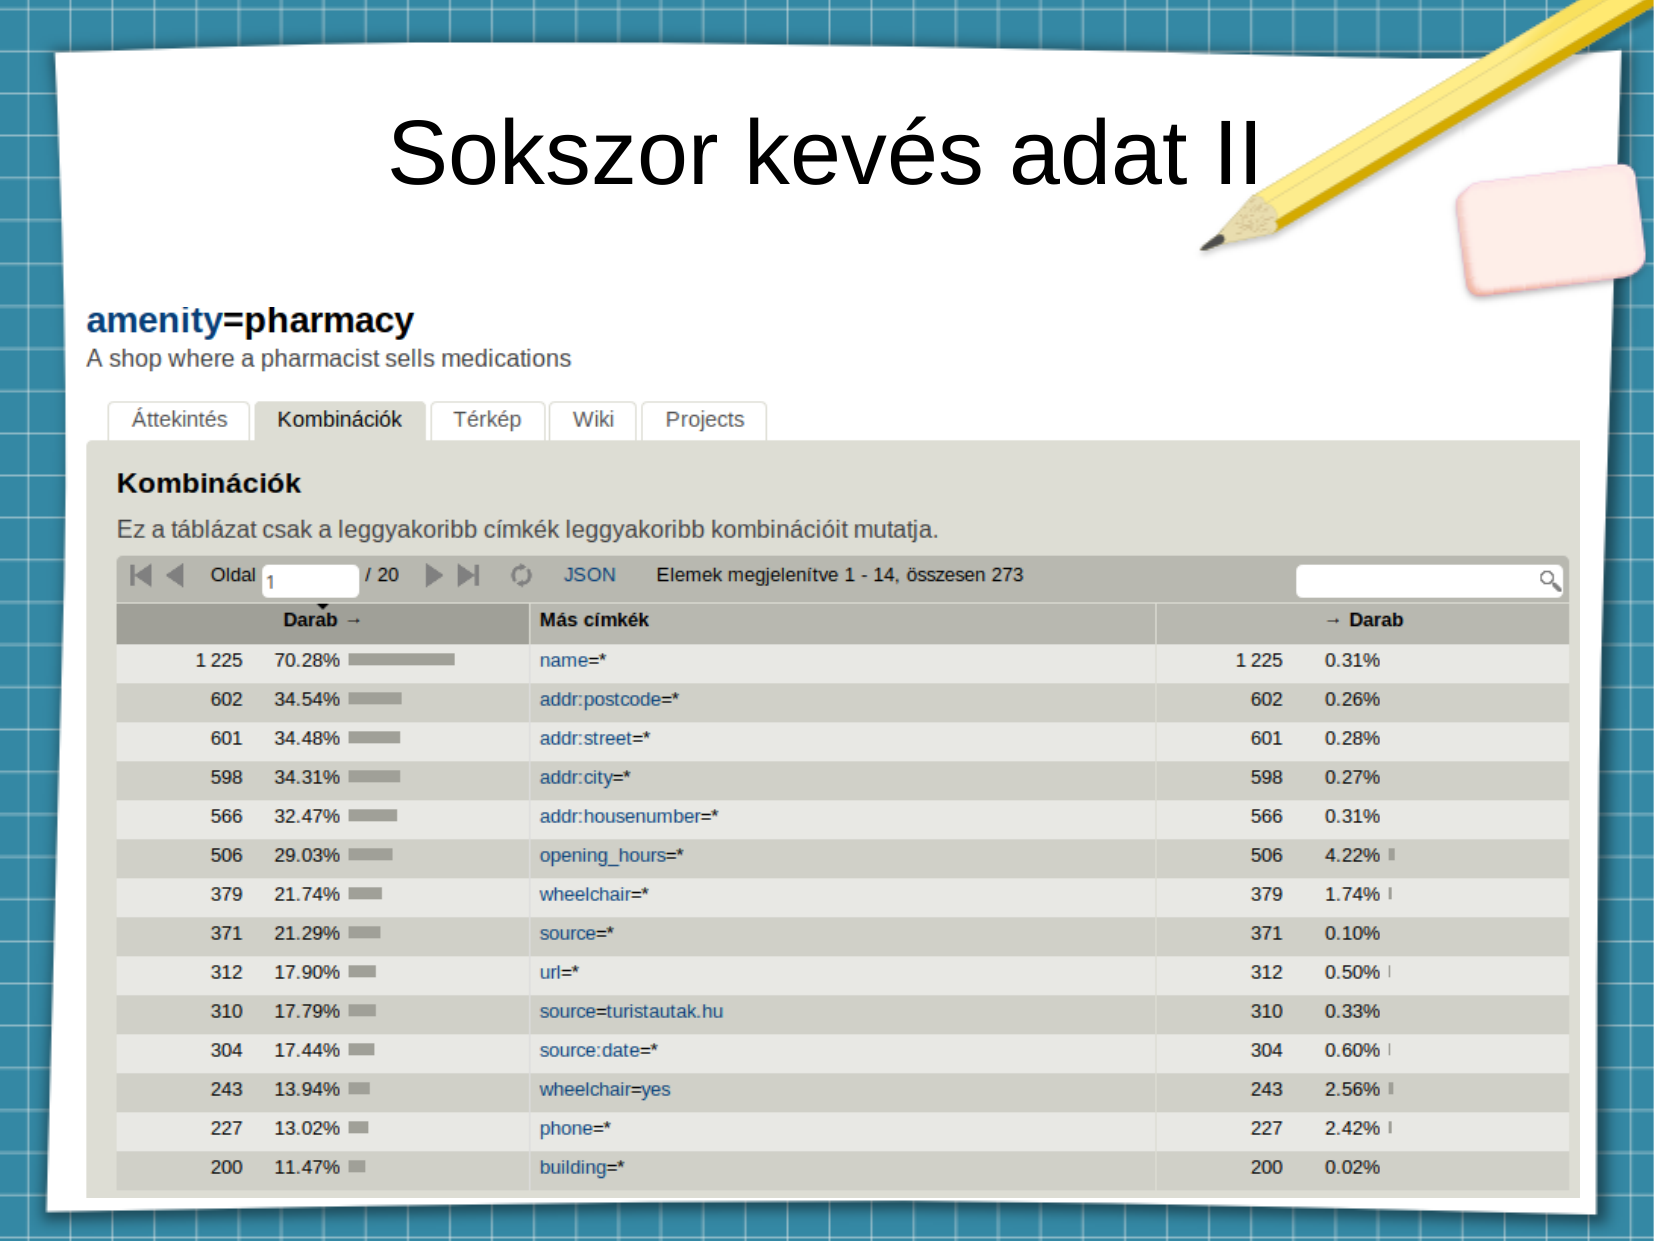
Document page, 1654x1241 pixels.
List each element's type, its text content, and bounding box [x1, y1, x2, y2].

picture [0, 0, 1654, 1241]
title Sokszor kevés adat II [82, 49, 1571, 257]
